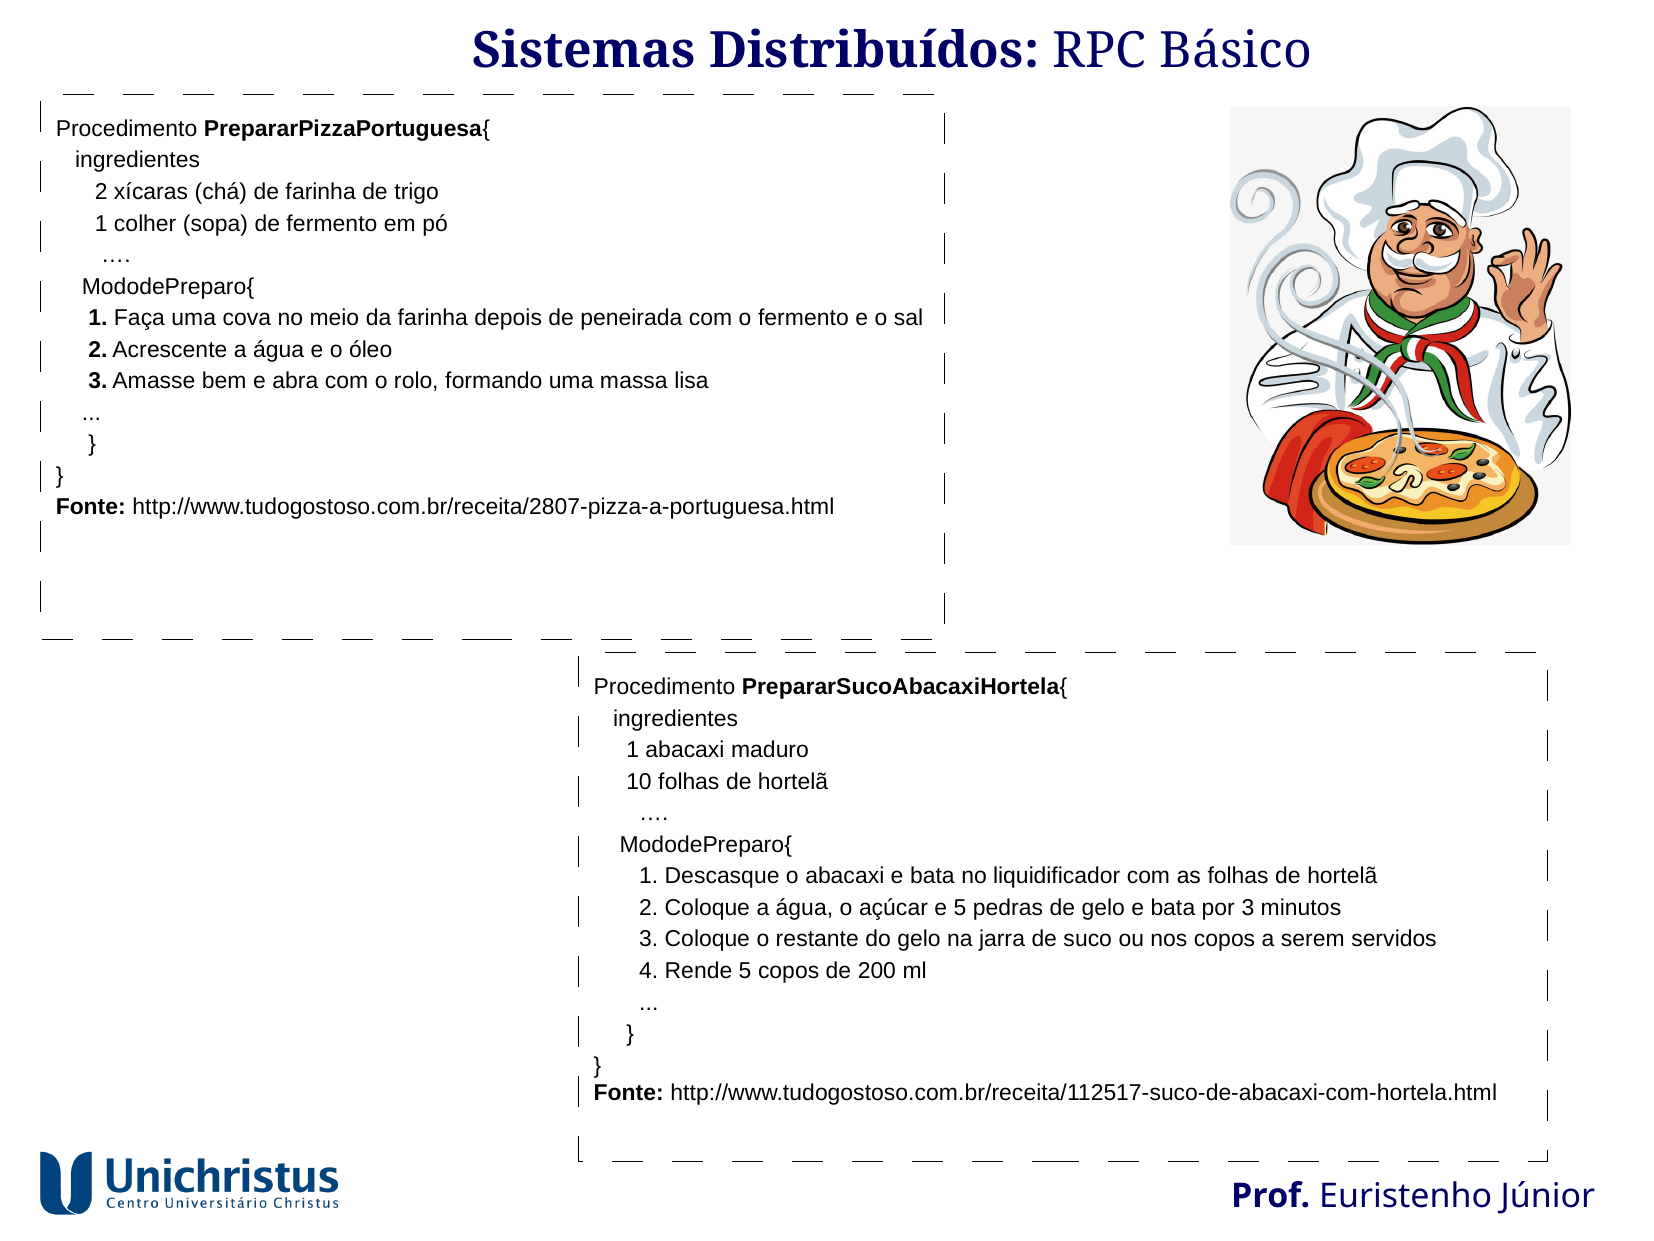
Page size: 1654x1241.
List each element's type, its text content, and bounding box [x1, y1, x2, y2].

text_box Sistemas Distribuídos: RPC Básico [457, 6, 1349, 113]
picture [1230, 106, 1571, 545]
picture [35, 1148, 343, 1217]
text_box Procedimento PrepararSucoAbacaxiHortela{ ingredientes 1 abacaxi maduro 10 folhas de hortelã …. MododePreparo{ 1. Descasque o abacaxi e bata no liquidificador com as folhas de hortelã 2. Coloque a água, o açúcar e 5 pedras de gelo e bata por 3 minutos 3. Coloque o restante do gelo na jarra de suco ou nos copos a serem servidos 4. Rende 5 copos de 200 ml ... } } Fonte: http://www.tudogostoso.com.br/receita/112517-suco-de-abacaxi-com-hortela.html [578, 652, 1548, 1162]
text_box Procedimento PrepararPizzaPortuguesa{ ingredientes 2 xícaras (chá) de farinha de trigo 1 colher (sopa) de fermento em pó …. MododePreparo{ 1. Faça uma cova no meio da farinha depois de peneirada com o fermento e o sal 2. Acrescente a água e o óleo 3. Amasse bem e abra com o rolo, formando uma massa lisa ... } } Fonte: http://www.tudogostoso.com.br/receita/2807-pizza-a-portuguesa.html [40, 94, 945, 640]
text_box Prof. Euristenho Júnior [1216, 1163, 1654, 1224]
